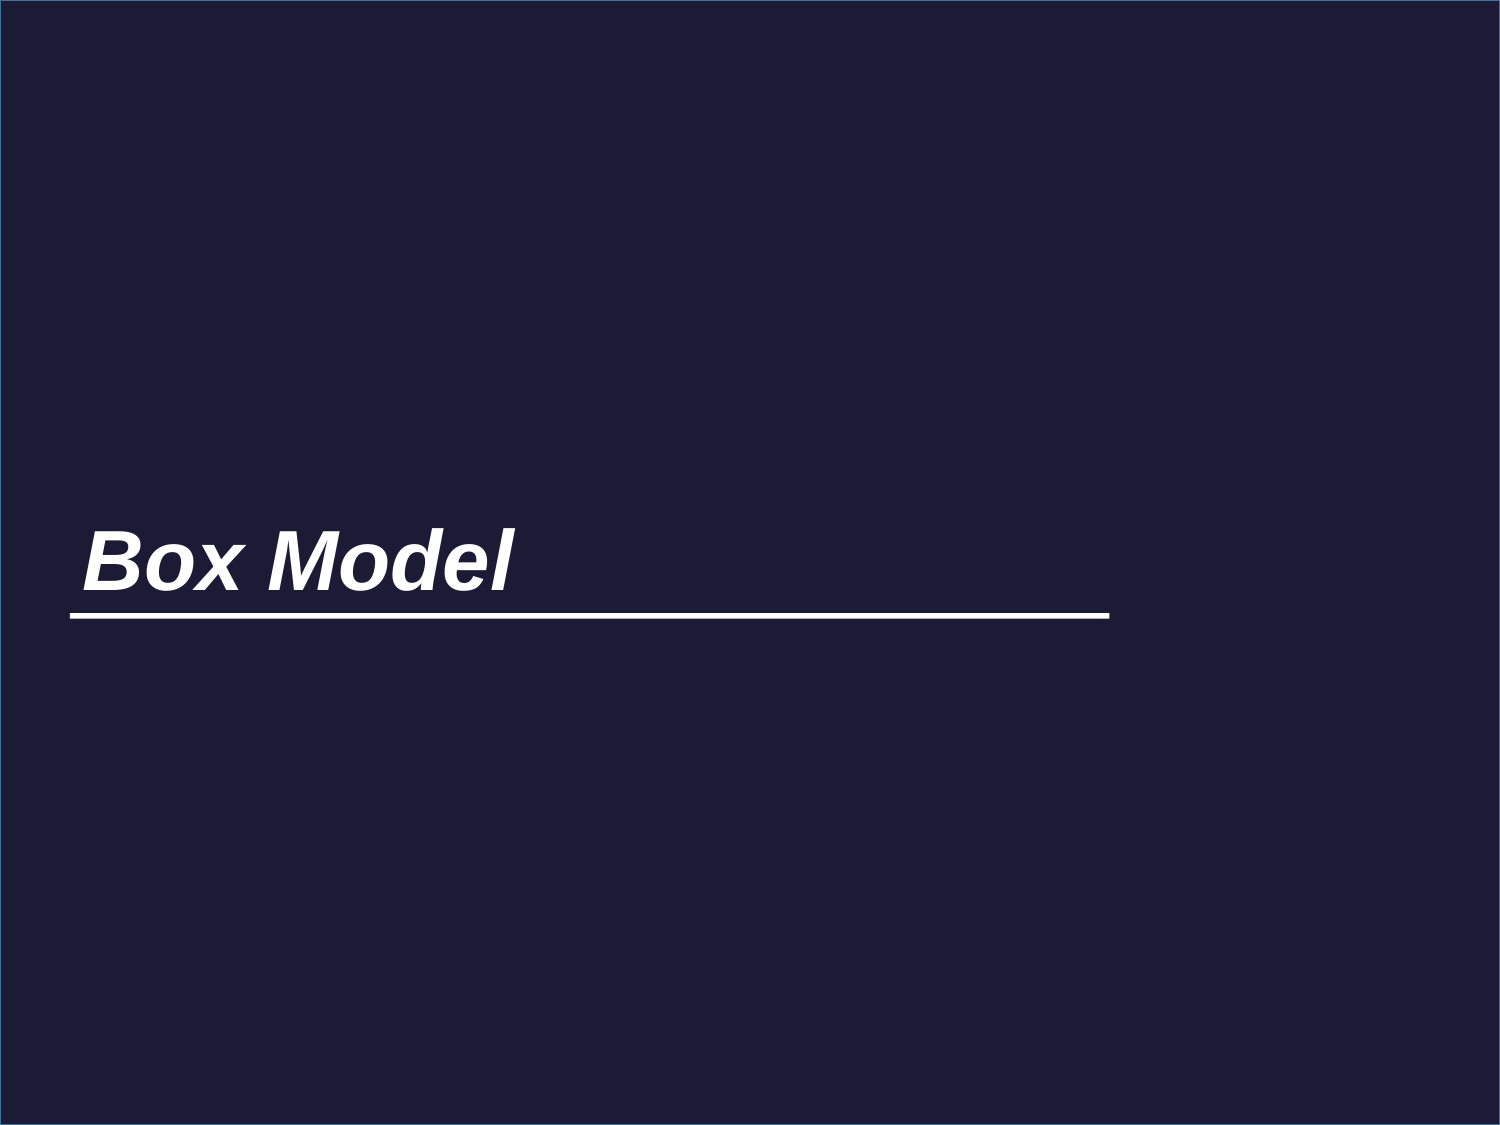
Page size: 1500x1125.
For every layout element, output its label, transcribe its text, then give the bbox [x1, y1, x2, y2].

title Box Model [75, 490, 1425, 634]
